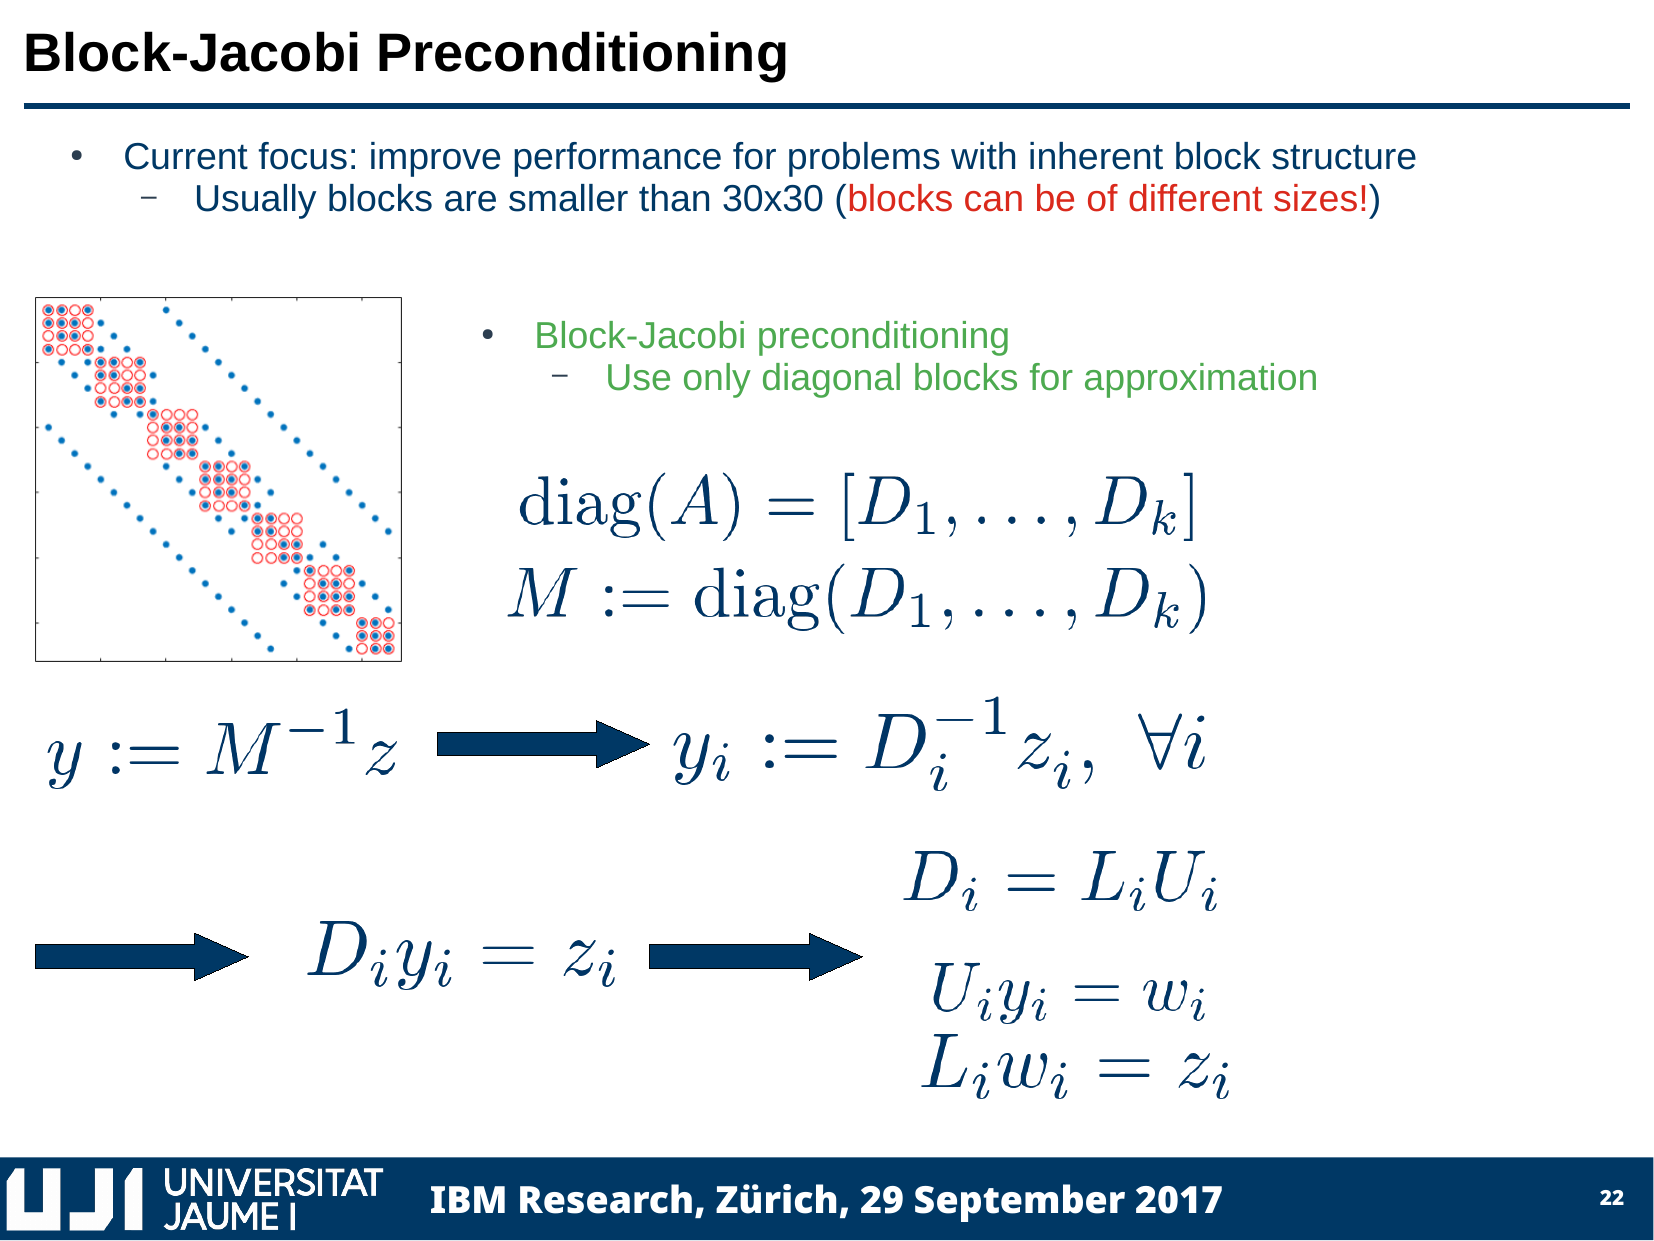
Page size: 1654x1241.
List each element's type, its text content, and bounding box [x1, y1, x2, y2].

picture [35, 297, 402, 662]
picture [307, 921, 615, 990]
picture [507, 563, 1205, 634]
picture [921, 1034, 1229, 1099]
picture [0, 1158, 390, 1241]
text_box Current focus: improve performance for problems with inherent block structure Usually blocks are smaller than 30x30 (blocks can be of different sizes!) [37, 128, 1583, 260]
picture [47, 708, 397, 789]
picture [673, 696, 1205, 791]
picture [519, 472, 1193, 541]
text_box [35, 933, 249, 981]
picture [933, 962, 1205, 1024]
title Block-Jacobi Preconditioning [23, 0, 1630, 107]
text_box [649, 933, 863, 981]
text_box [437, 720, 650, 768]
text_box Block-Jacobi preconditioning Use only diagonal blocks for approximation [448, 307, 1424, 414]
picture [903, 850, 1217, 912]
